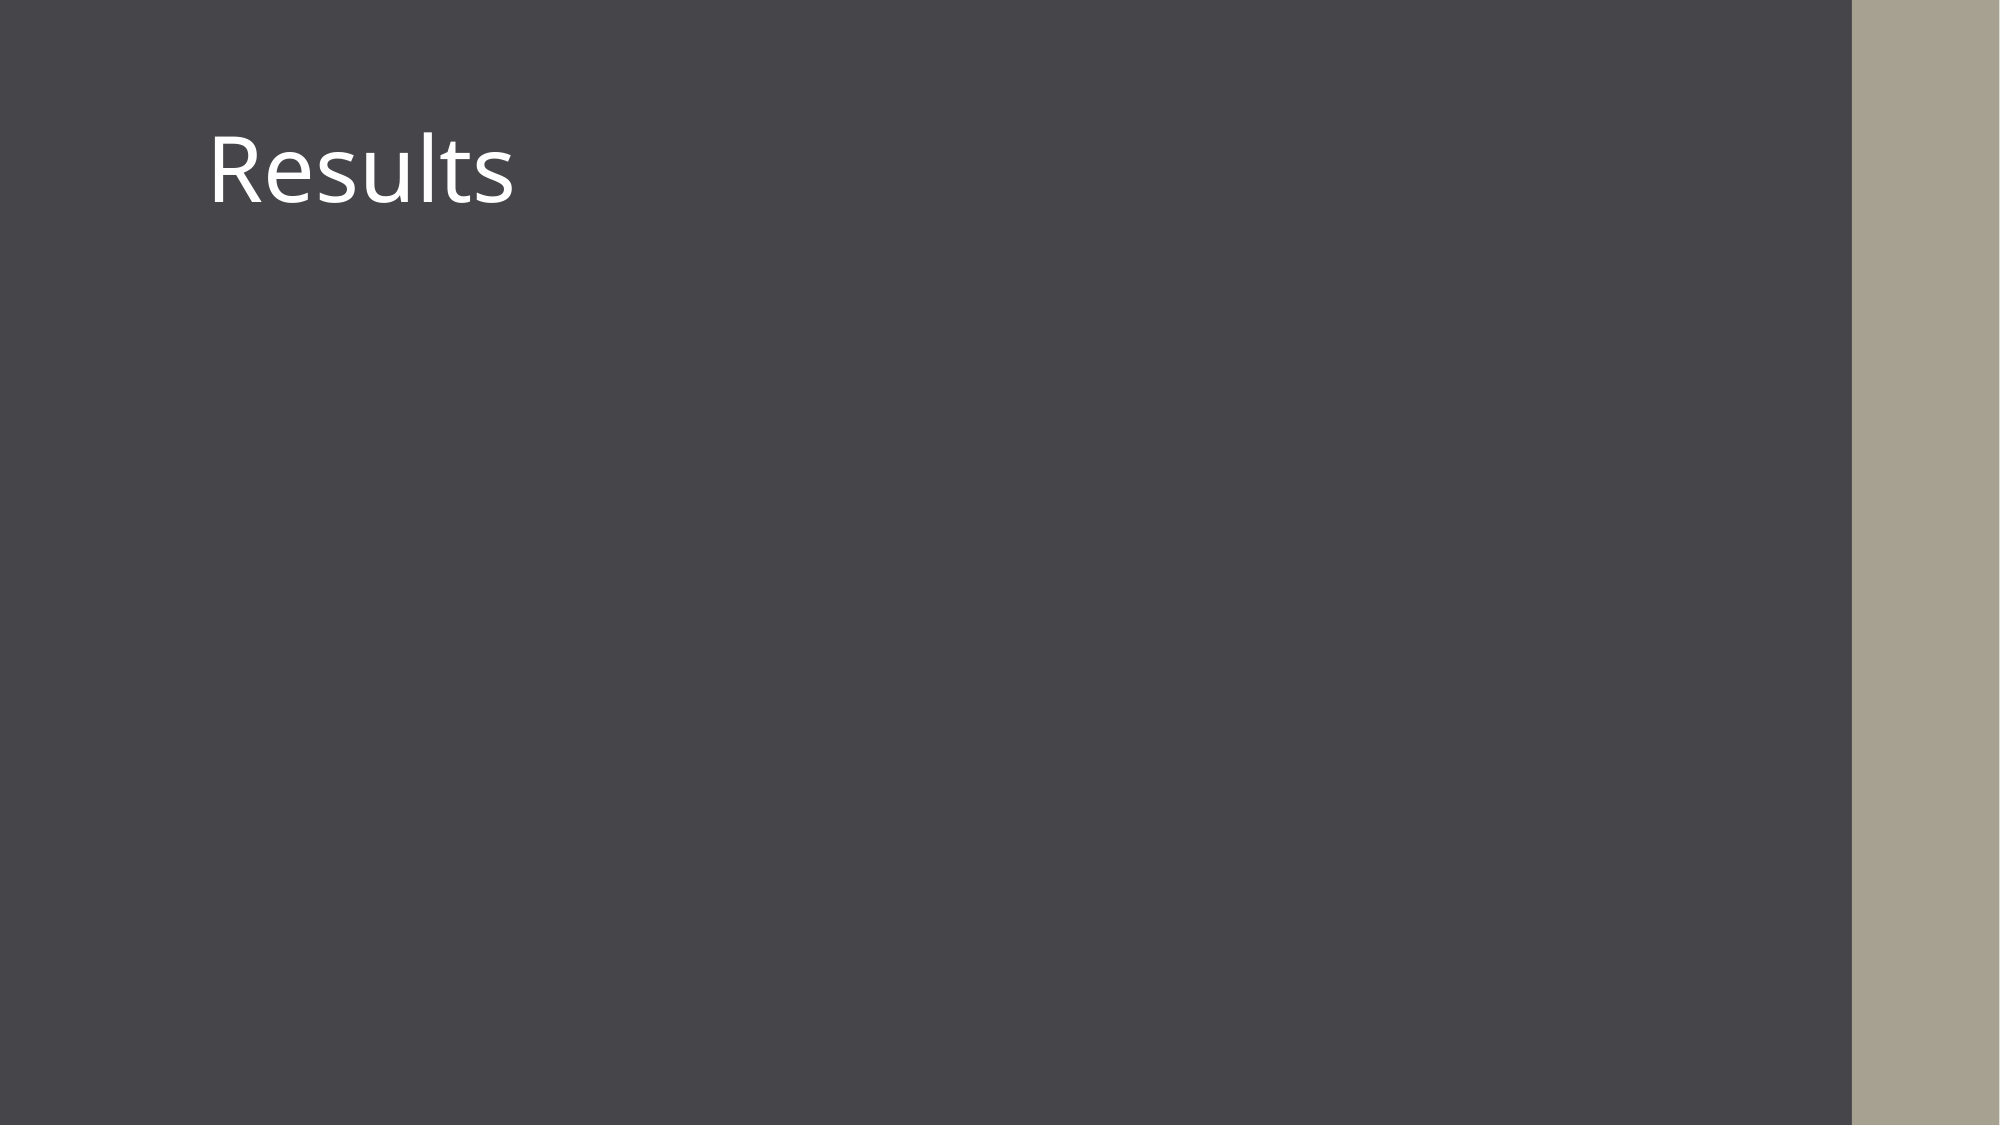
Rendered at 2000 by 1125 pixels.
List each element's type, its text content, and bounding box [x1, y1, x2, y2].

title Results [206, 60, 1797, 278]
